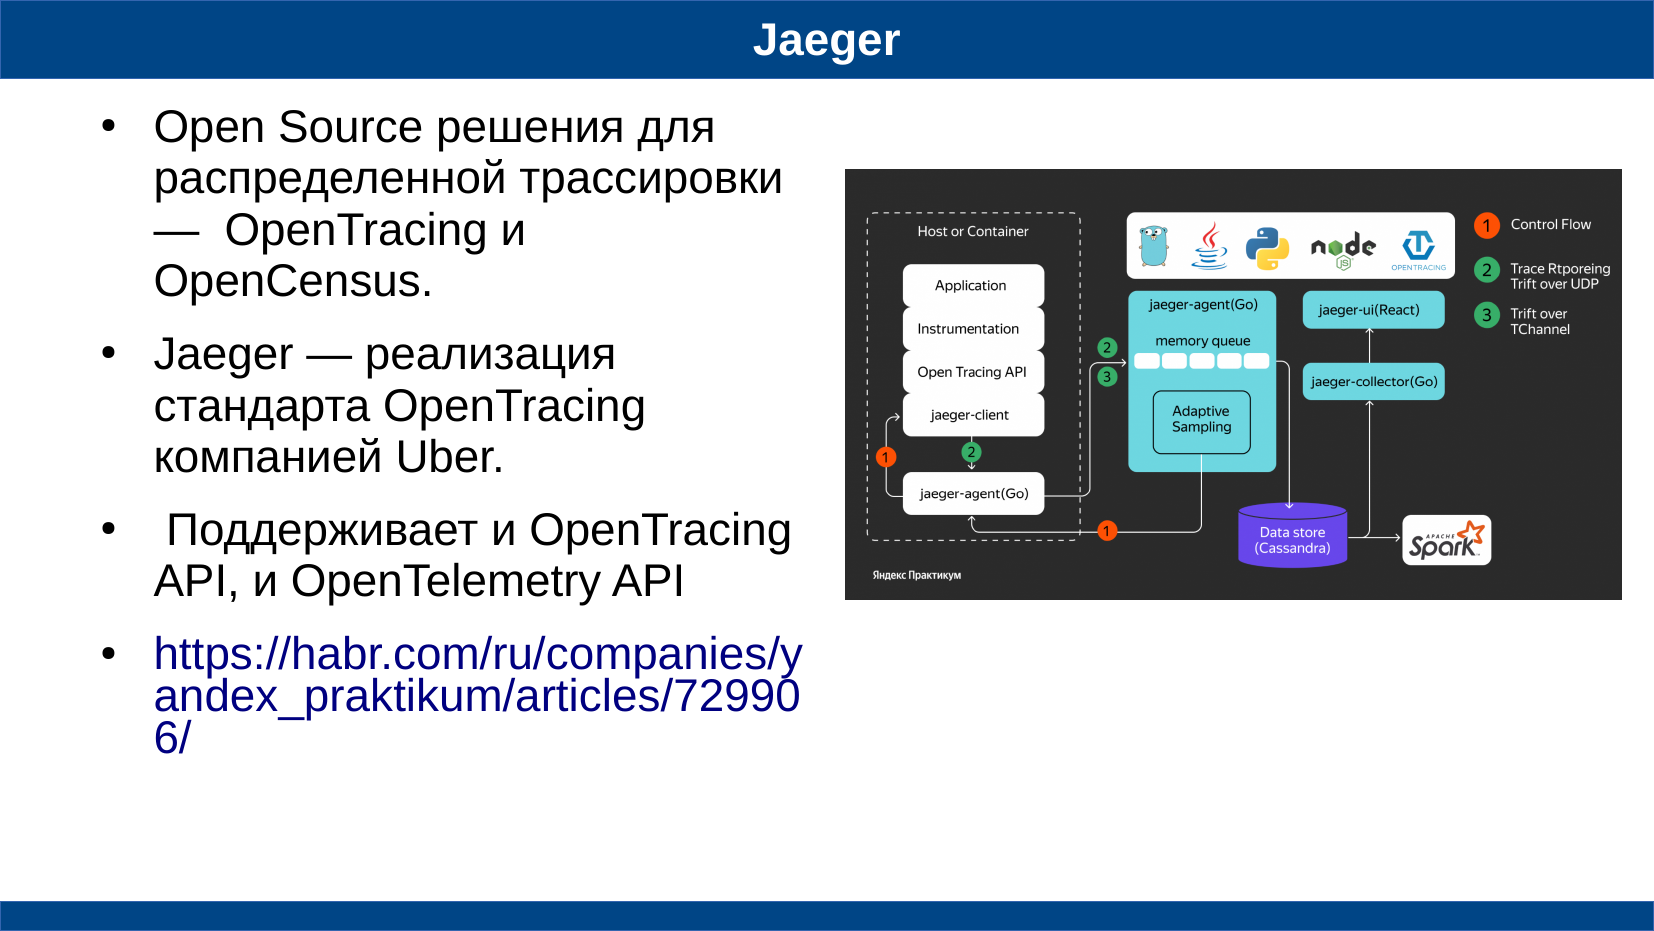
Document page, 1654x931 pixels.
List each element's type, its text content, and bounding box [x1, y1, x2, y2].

title Jaeger [0, 0, 1654, 79]
list Open Source решения для распределенной трассировки — OpenTracing и OpenCensus. Jaeger — реализация стандарта OpenTracing компанией Uber. Поддерживает и OpenTracing API, и OpenTelemetry API https://habr.com/ru/companies/yandex_praktikum/articles/729906/ [82, 101, 809, 856]
picture [845, 169, 1622, 601]
